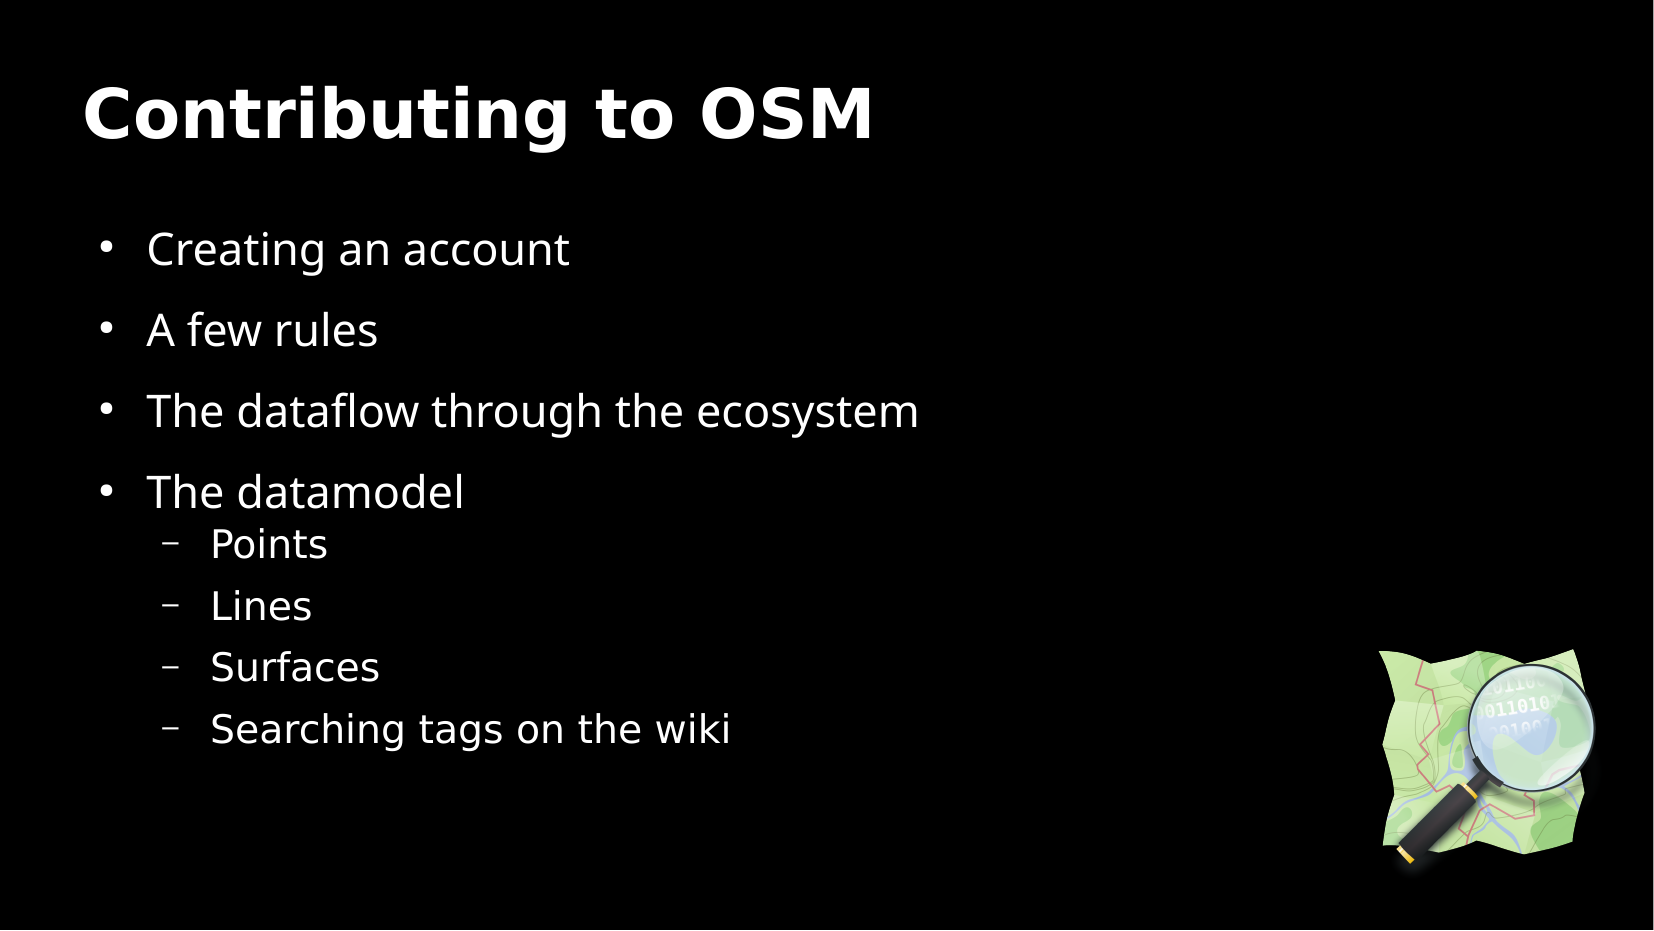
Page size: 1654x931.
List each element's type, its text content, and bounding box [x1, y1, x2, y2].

list Creating an account A few rules The dataflow through the ecosystem The datamodel Points Lines Surfaces Searching tags on the wiki [82, 217, 1571, 758]
title Contributing to OSM [82, 37, 1571, 193]
picture [1370, 649, 1607, 886]
